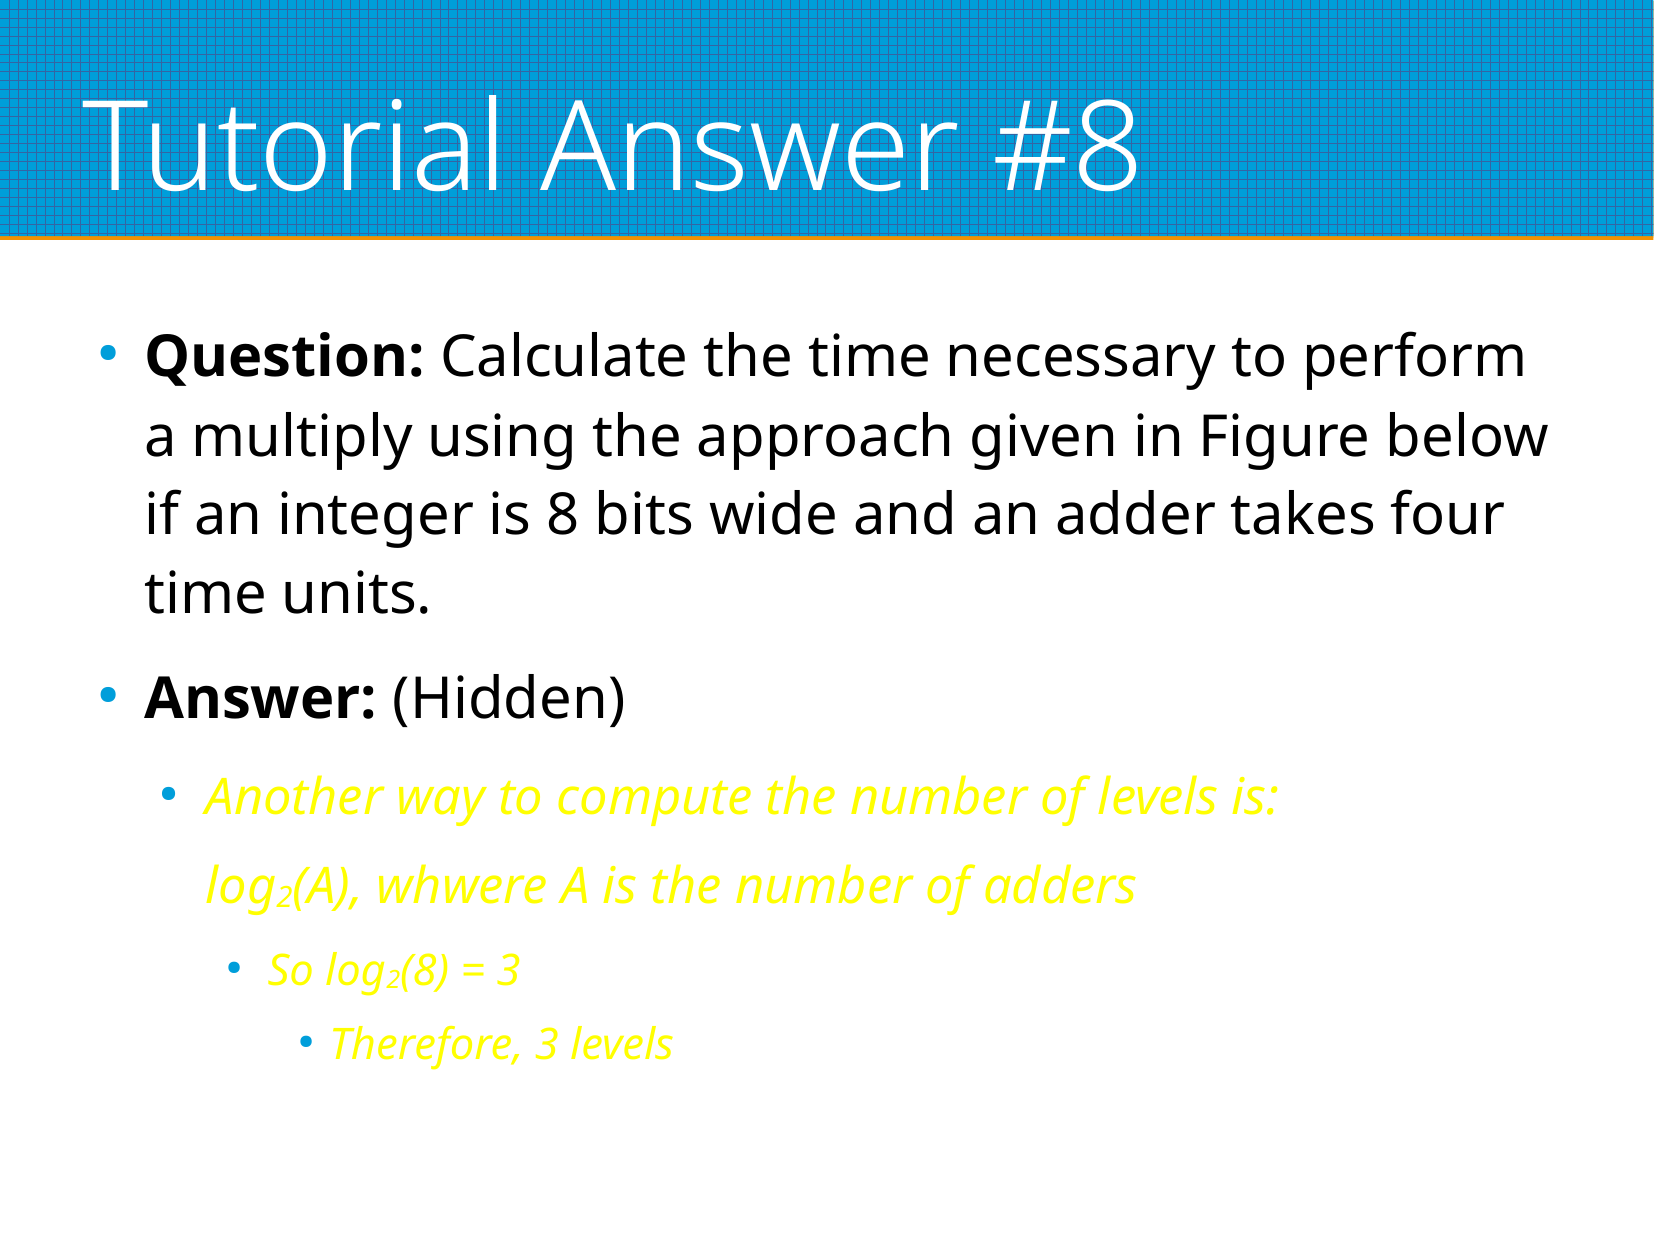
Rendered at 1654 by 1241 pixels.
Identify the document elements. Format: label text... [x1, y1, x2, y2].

list Question: Calculate the time necessary to perform a multiply using the approach given in Figure below if an integer is 8 bits wide and an adder takes four time units. Answer: (Hidden) Another way to compute the number of levels is: log2(A), whwere A is the number of adders So log2(8) = 3 Therefore, 3 levels [82, 314, 1563, 1081]
title Tutorial Answer #8 [82, 19, 1571, 227]
